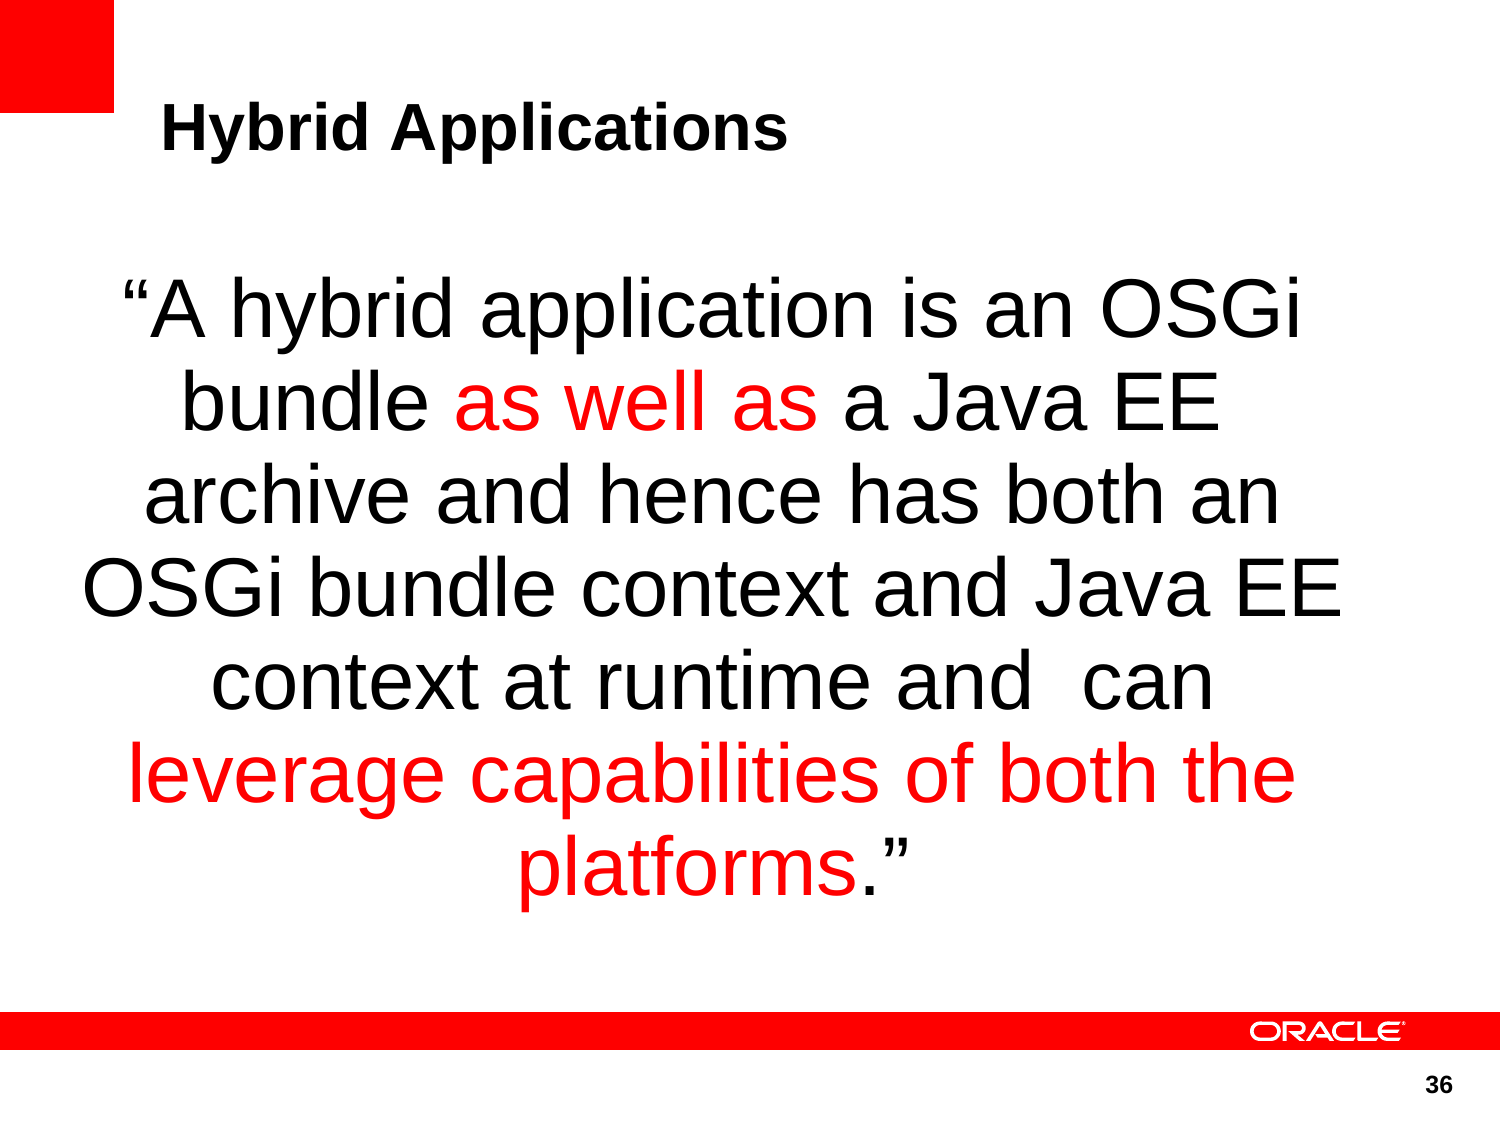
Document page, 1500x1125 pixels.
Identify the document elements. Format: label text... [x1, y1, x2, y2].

list “A hybrid application is an OSGi bundle as well as a Java EE archive and hence has both an OSGi bundle context and Java EE context at runtime and can leverage capabilities of both the platforms.” [71, 262, 1356, 1005]
picture [0, 0, 114, 113]
title Hybrid Applications [145, 42, 1390, 213]
picture [0, 1012, 1500, 1050]
